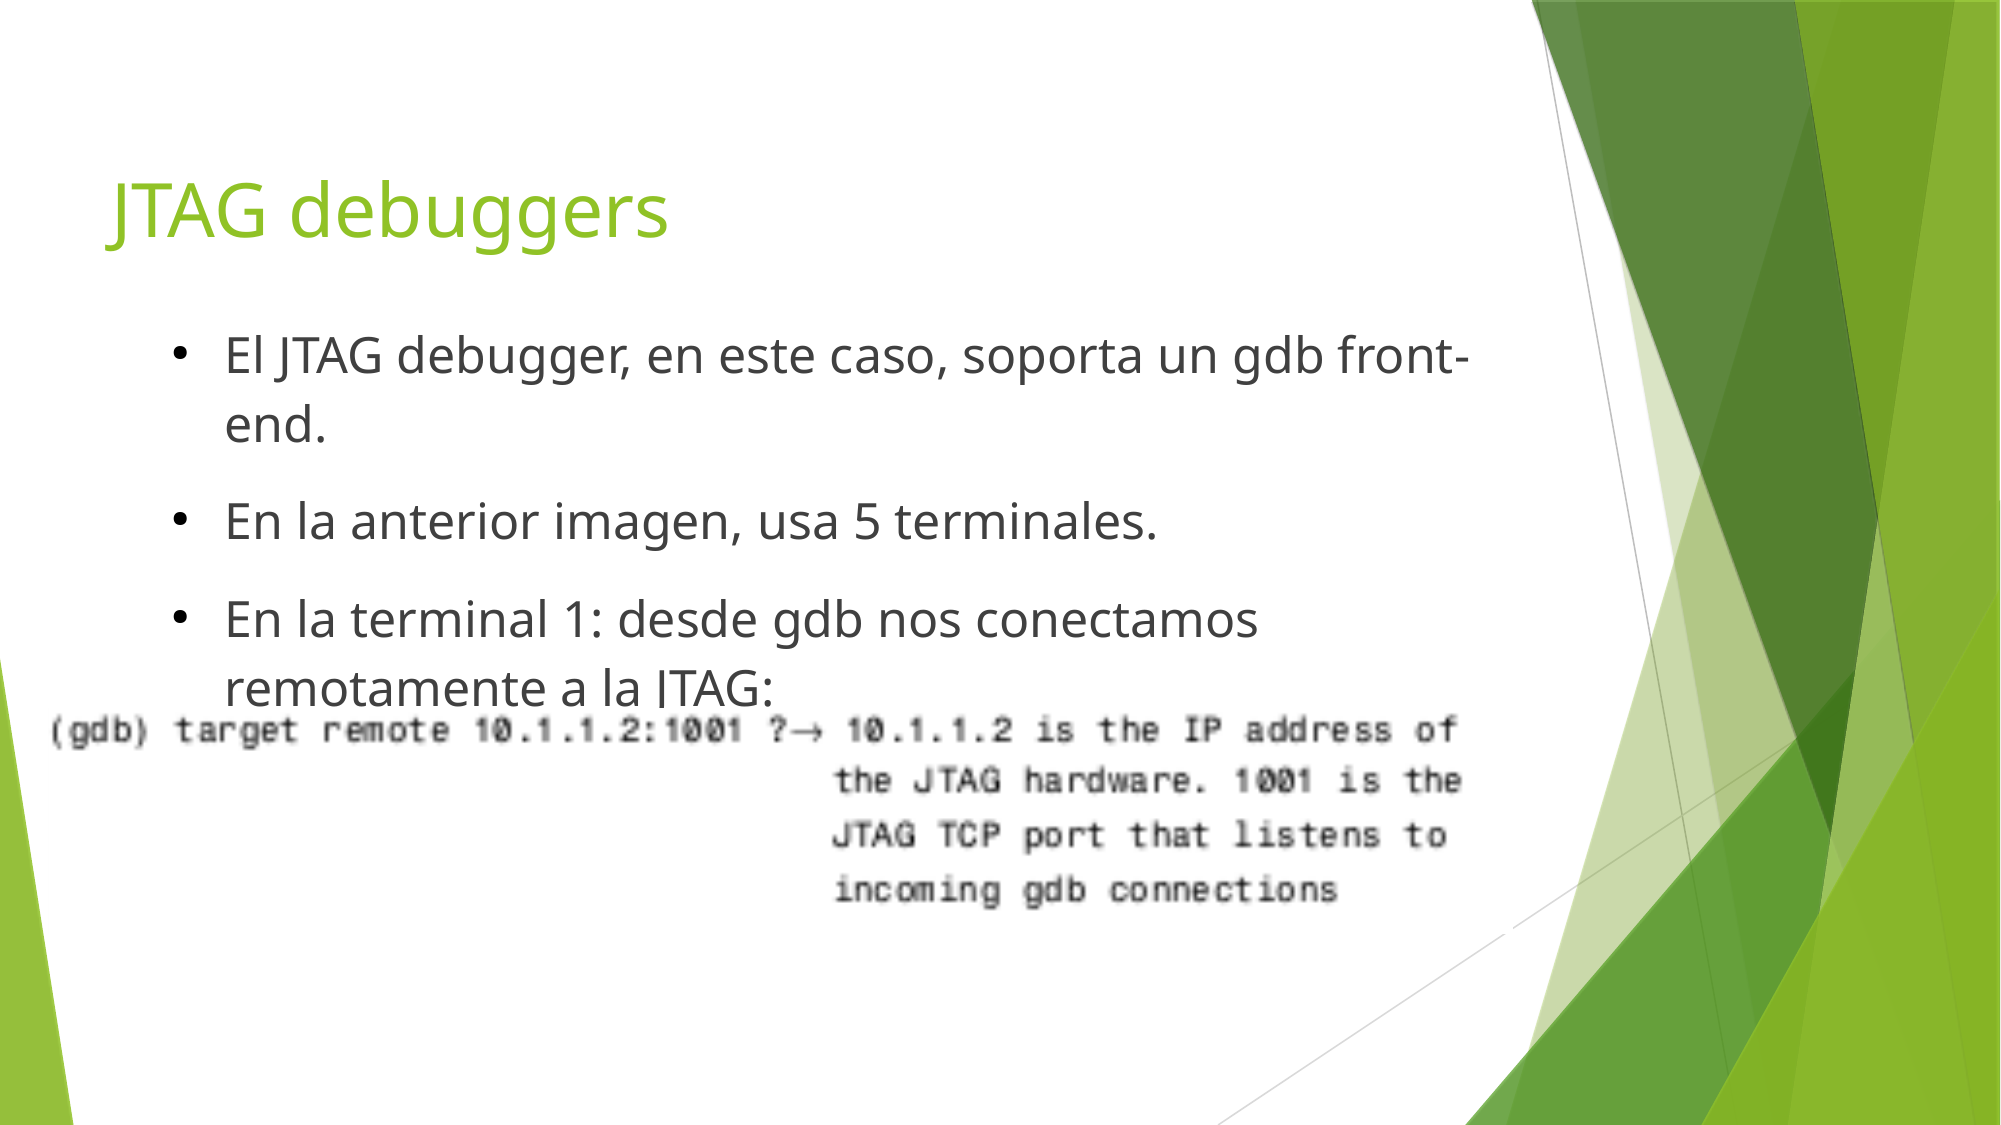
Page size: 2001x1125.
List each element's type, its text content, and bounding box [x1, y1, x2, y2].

picture [47, 708, 1513, 934]
list El JTAG debugger, en este caso, soporta un gdb front-end. En la anterior imagen, usa 5 terminales. En la terminal 1: desde gdb nos conectamos remotamente a la JTAG: [153, 320, 1565, 957]
title JTAG debuggers [111, 99, 1522, 317]
